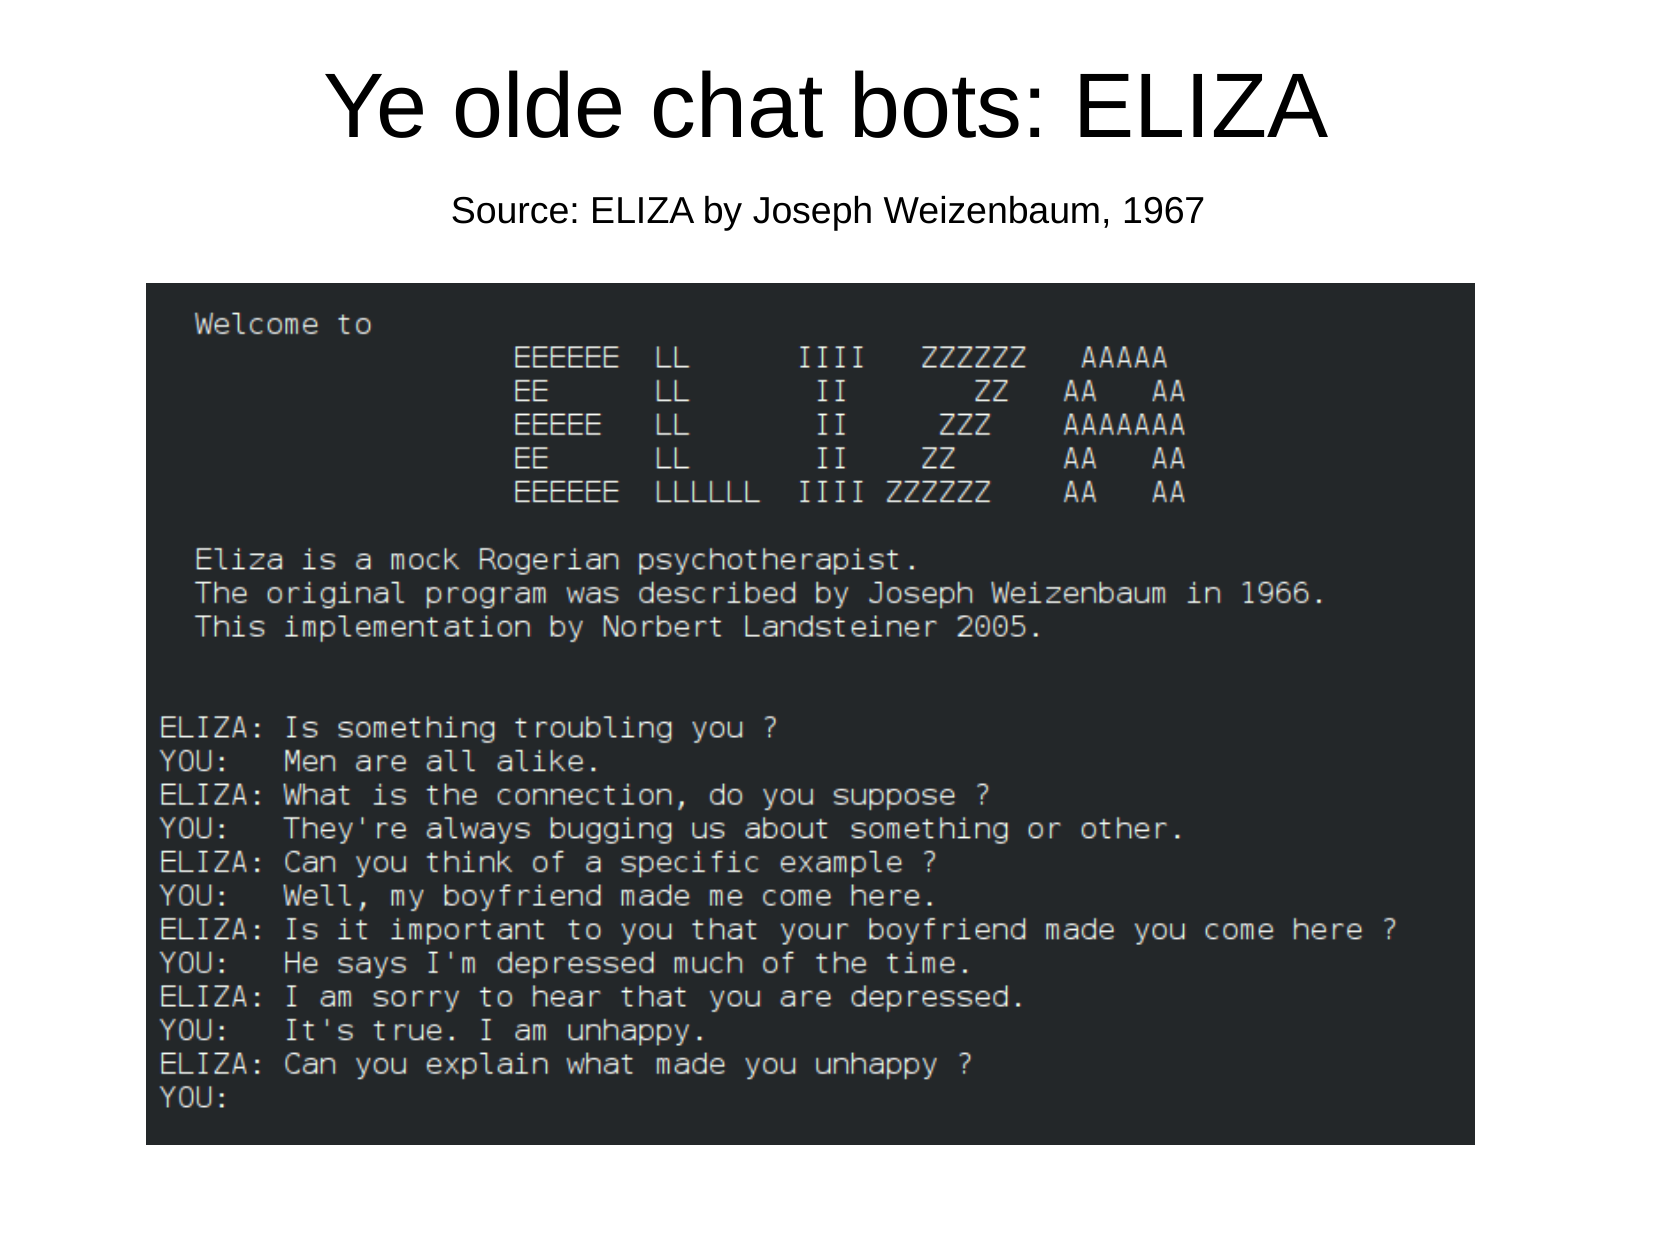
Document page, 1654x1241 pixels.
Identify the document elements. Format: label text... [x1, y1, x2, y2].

picture [146, 283, 1475, 1145]
text_box Source: ELIZA by Joseph Weizenbaum, 1967 [342, 181, 1315, 281]
title Ye olde chat bots: ELIZA [82, 2, 1571, 210]
